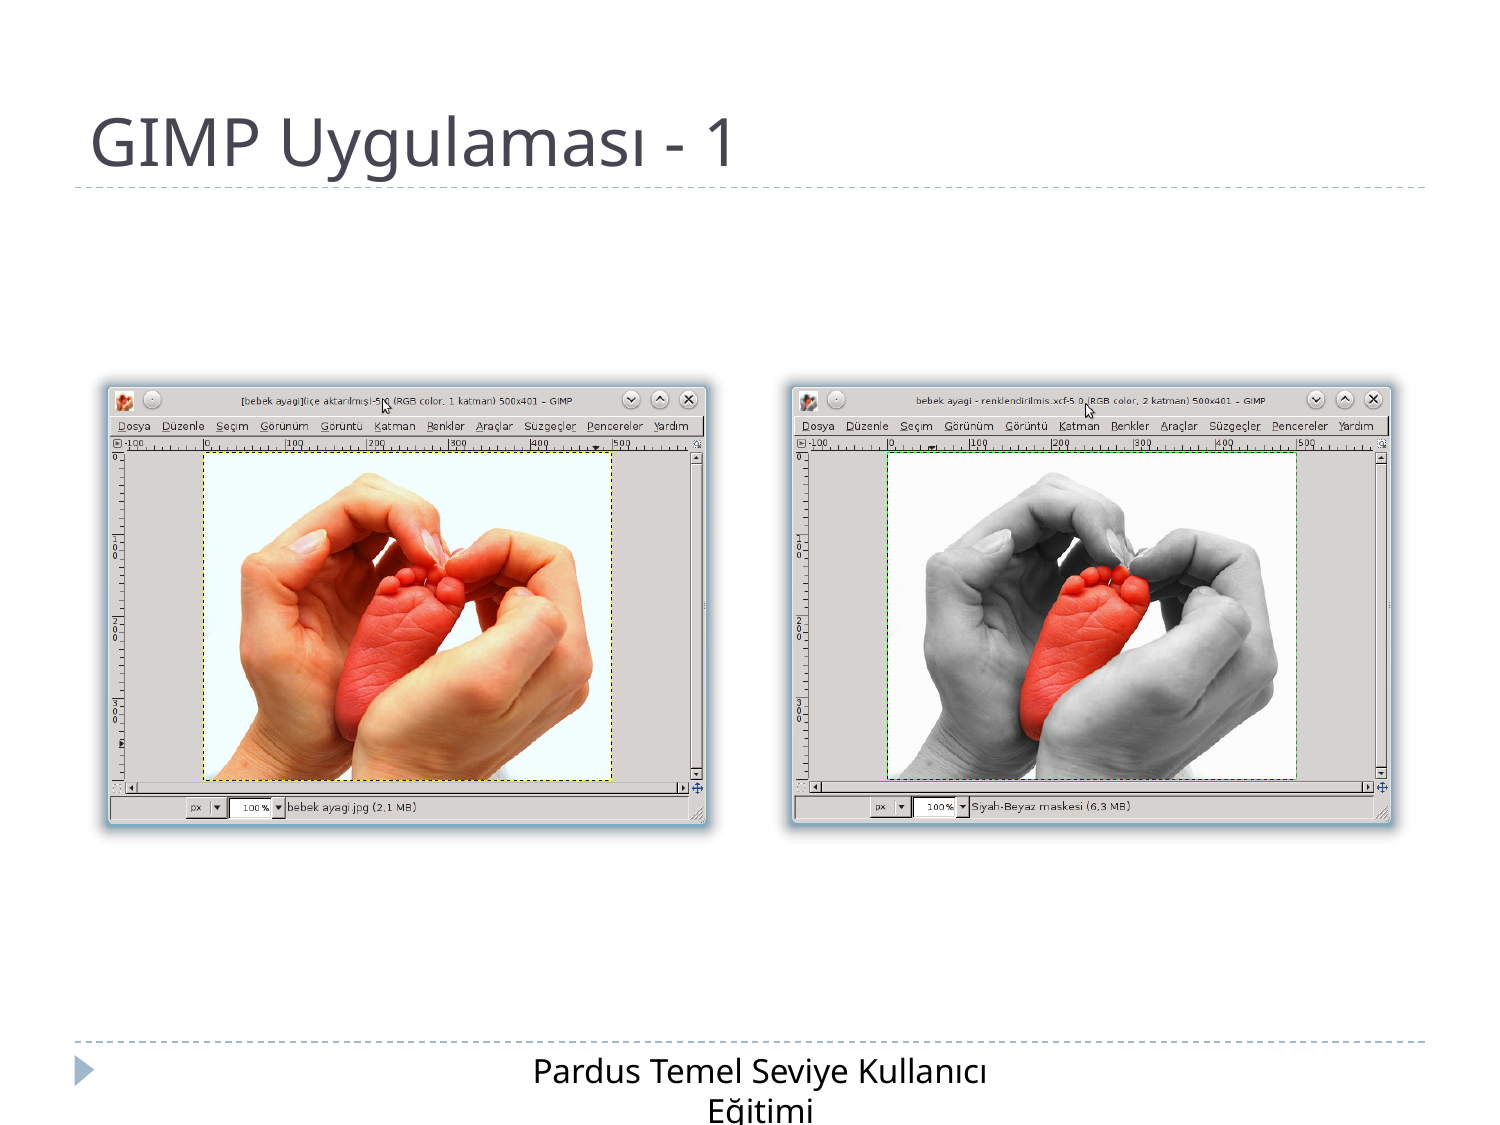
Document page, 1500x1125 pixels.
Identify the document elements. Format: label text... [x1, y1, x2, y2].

picture [75, 354, 738, 856]
title GIMP Uygulaması - 1 [75, 37, 1425, 188]
picture [759, 354, 1423, 855]
